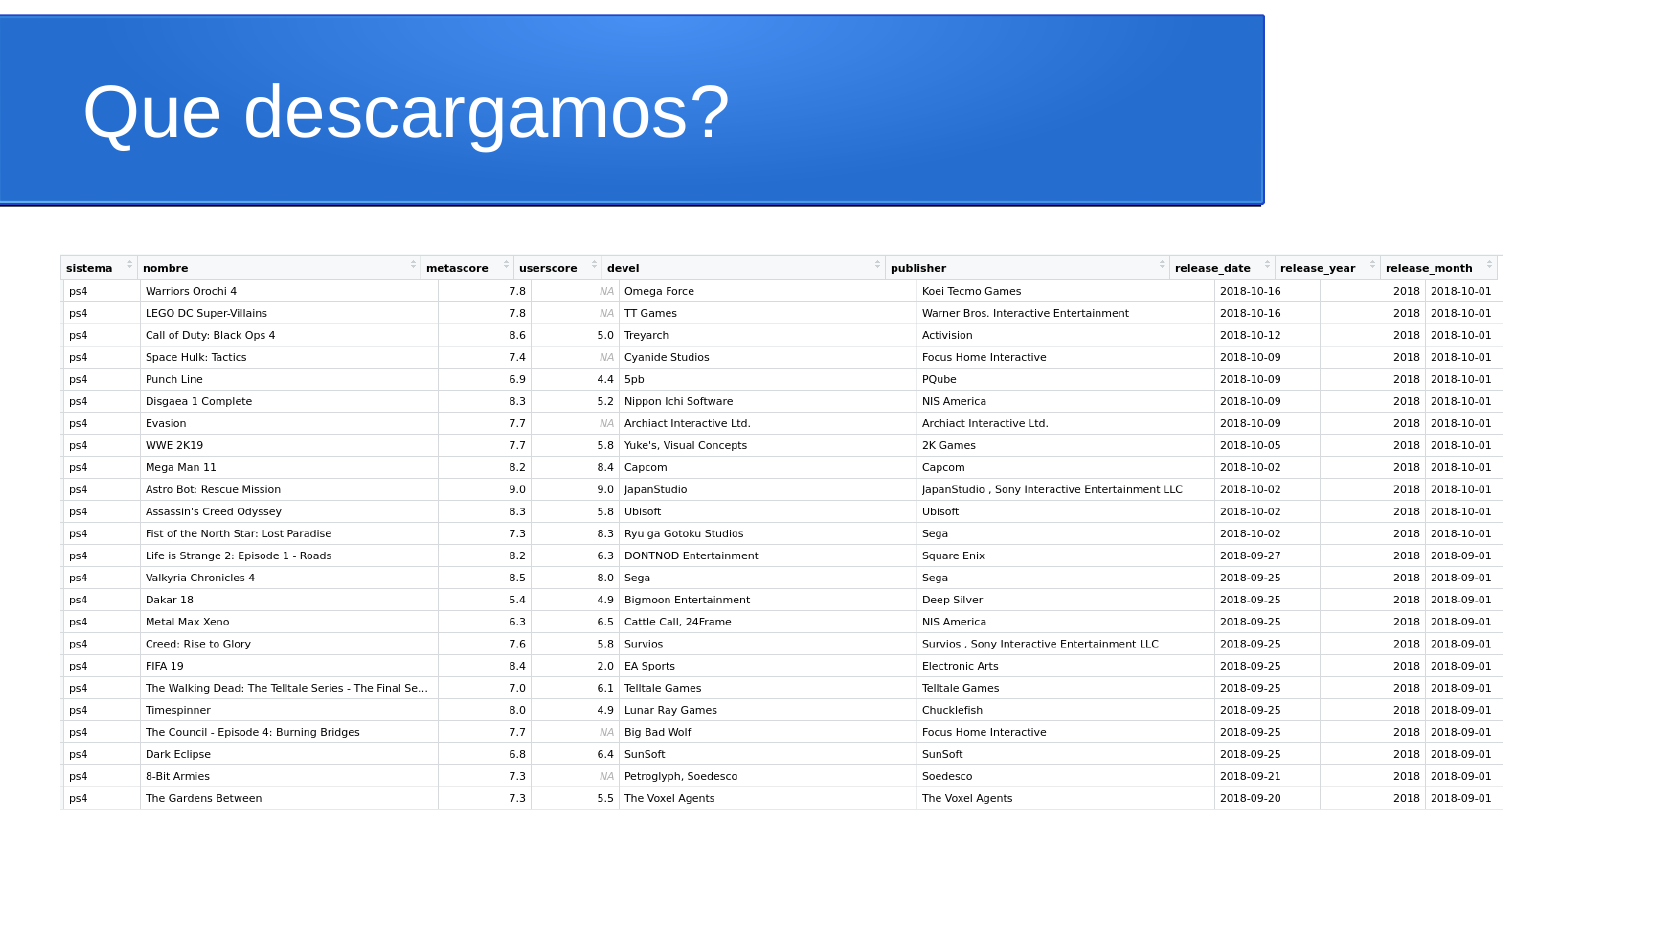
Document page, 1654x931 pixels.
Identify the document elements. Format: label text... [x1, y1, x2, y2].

title Que descargamos? [82, 35, 1235, 189]
picture [60, 254, 1503, 811]
